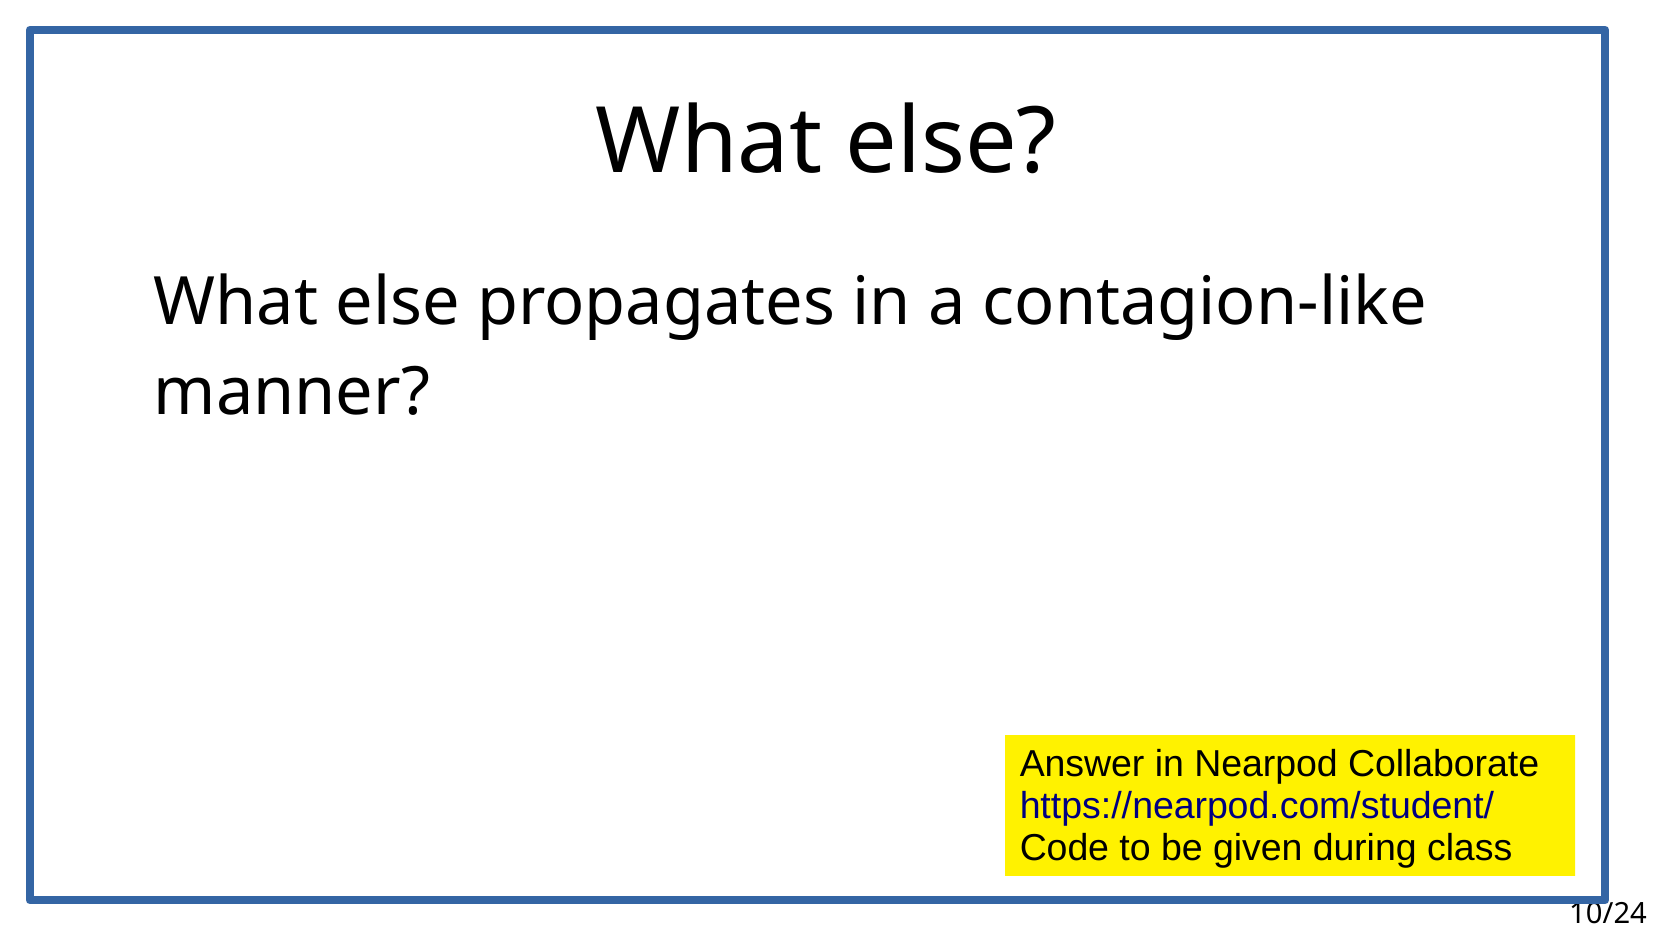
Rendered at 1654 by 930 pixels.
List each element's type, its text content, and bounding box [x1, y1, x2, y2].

text_box Answer in Nearpod Collaborate https://nearpod.com/student/ Code to be given during class [1005, 735, 1576, 876]
list What else propagates in a contagion-like manner? [82, 252, 1571, 793]
title What else? [82, 34, 1571, 249]
